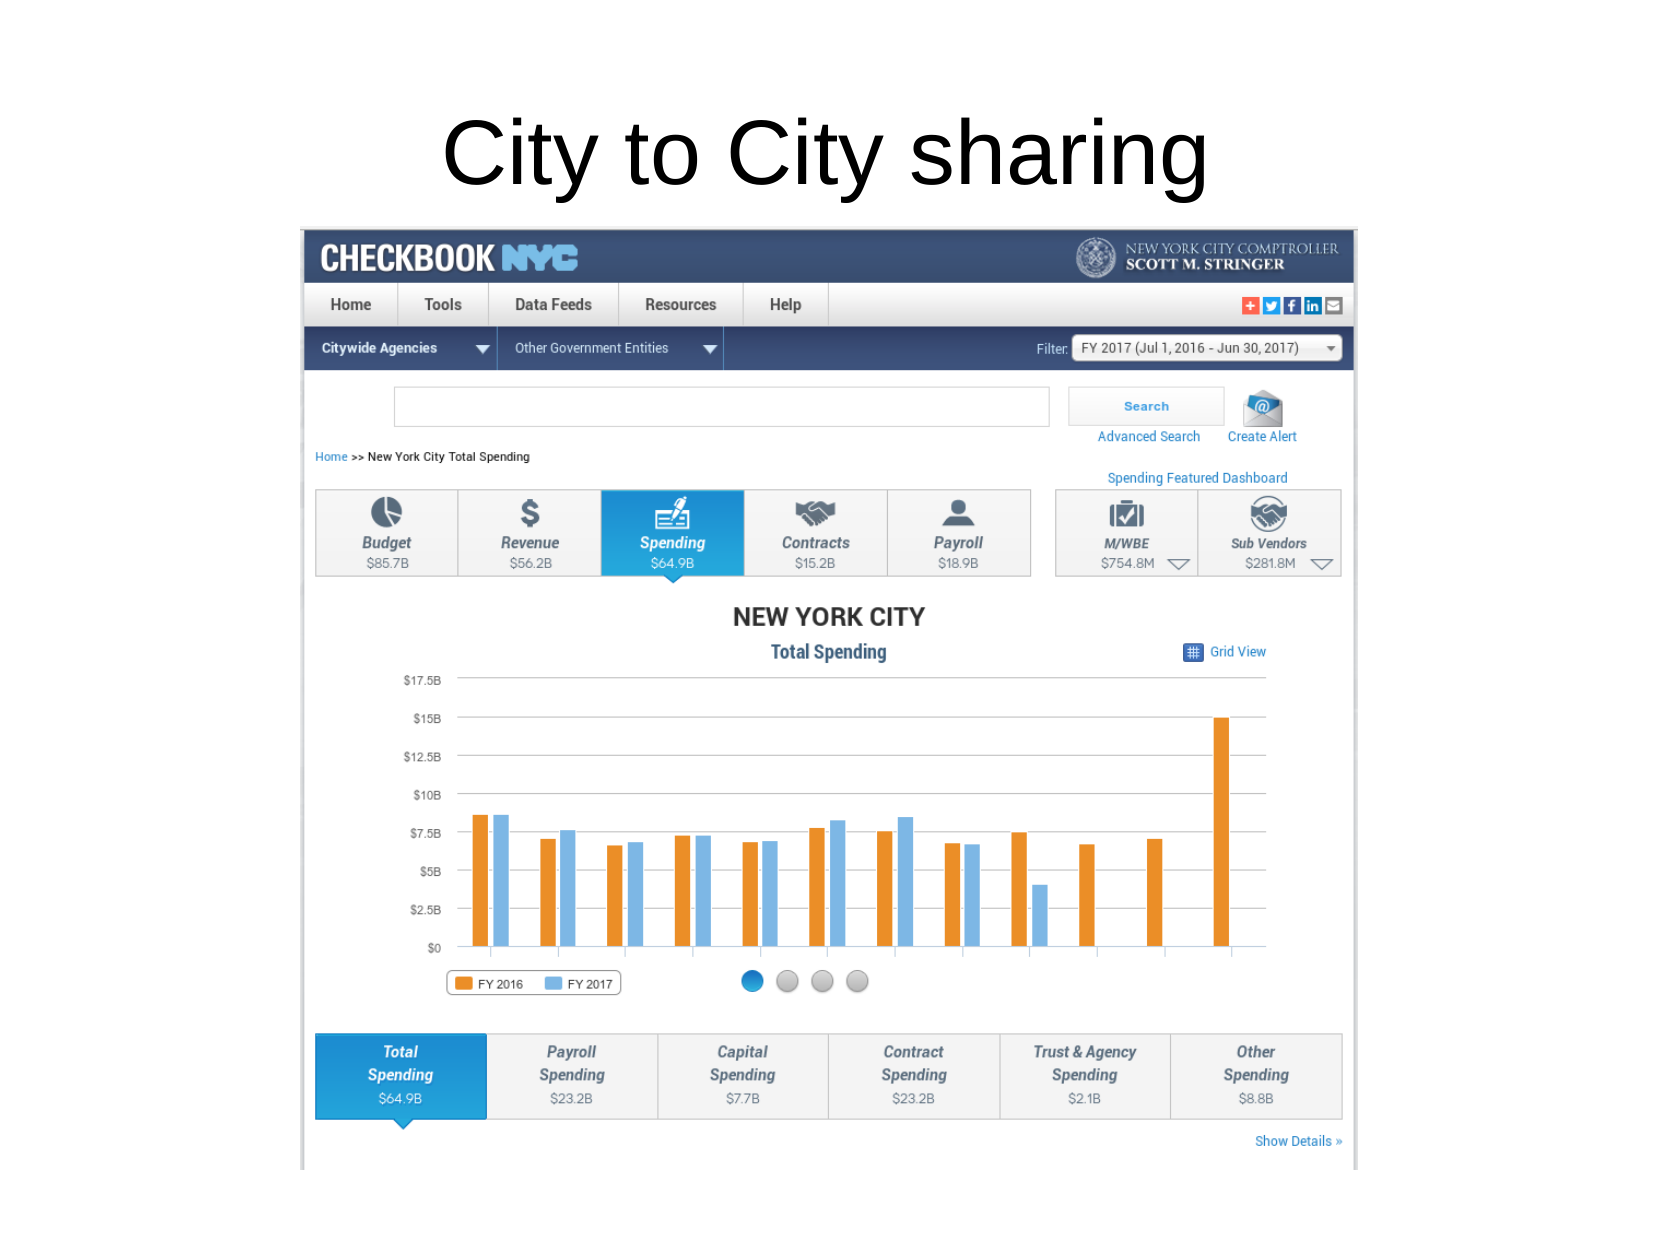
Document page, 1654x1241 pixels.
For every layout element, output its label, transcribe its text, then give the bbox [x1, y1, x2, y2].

title City to City sharing [82, 49, 1571, 257]
picture [300, 226, 1358, 1171]
